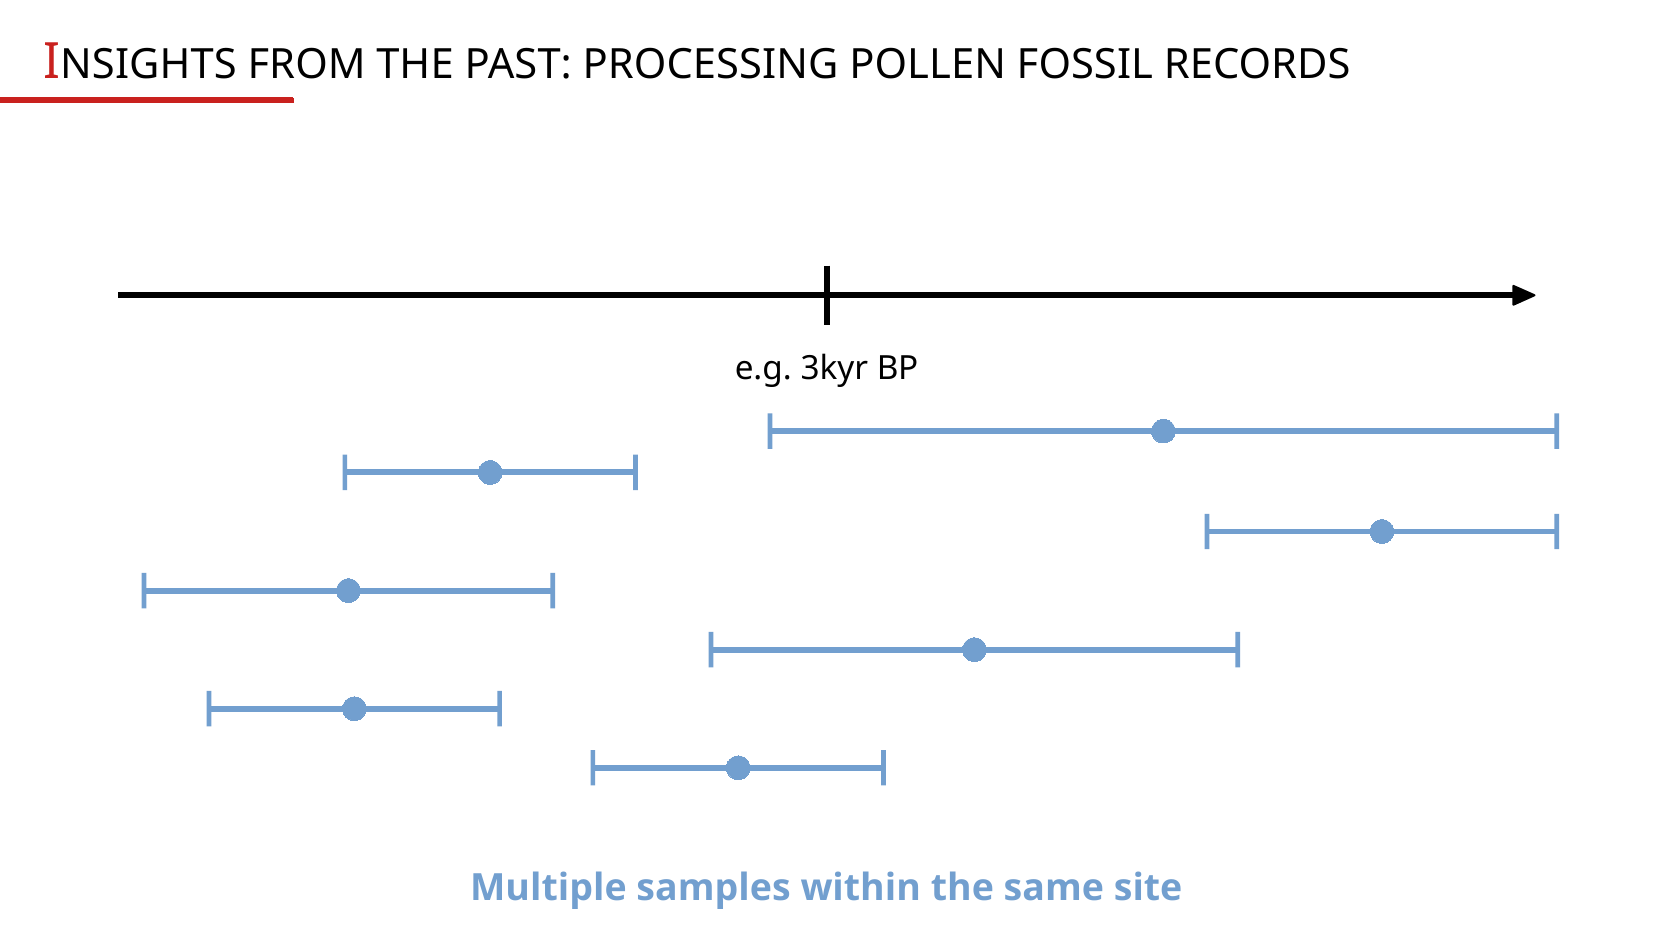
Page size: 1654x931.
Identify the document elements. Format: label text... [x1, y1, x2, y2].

text_box [478, 460, 503, 485]
text_box [1370, 519, 1394, 544]
text_box [1151, 419, 1176, 443]
text_box [342, 696, 367, 721]
text_box INSIGHTS FROM THE PAST: PROCESSING POLLEN FOSSIL RECORDS [28, 0, 1623, 119]
text_box Multiple samples within the same site [442, 826, 1211, 931]
text_box [336, 578, 361, 603]
text_box e.g. 3kyr BP [708, 336, 945, 397]
text_box [726, 755, 751, 780]
text_box [962, 637, 987, 662]
